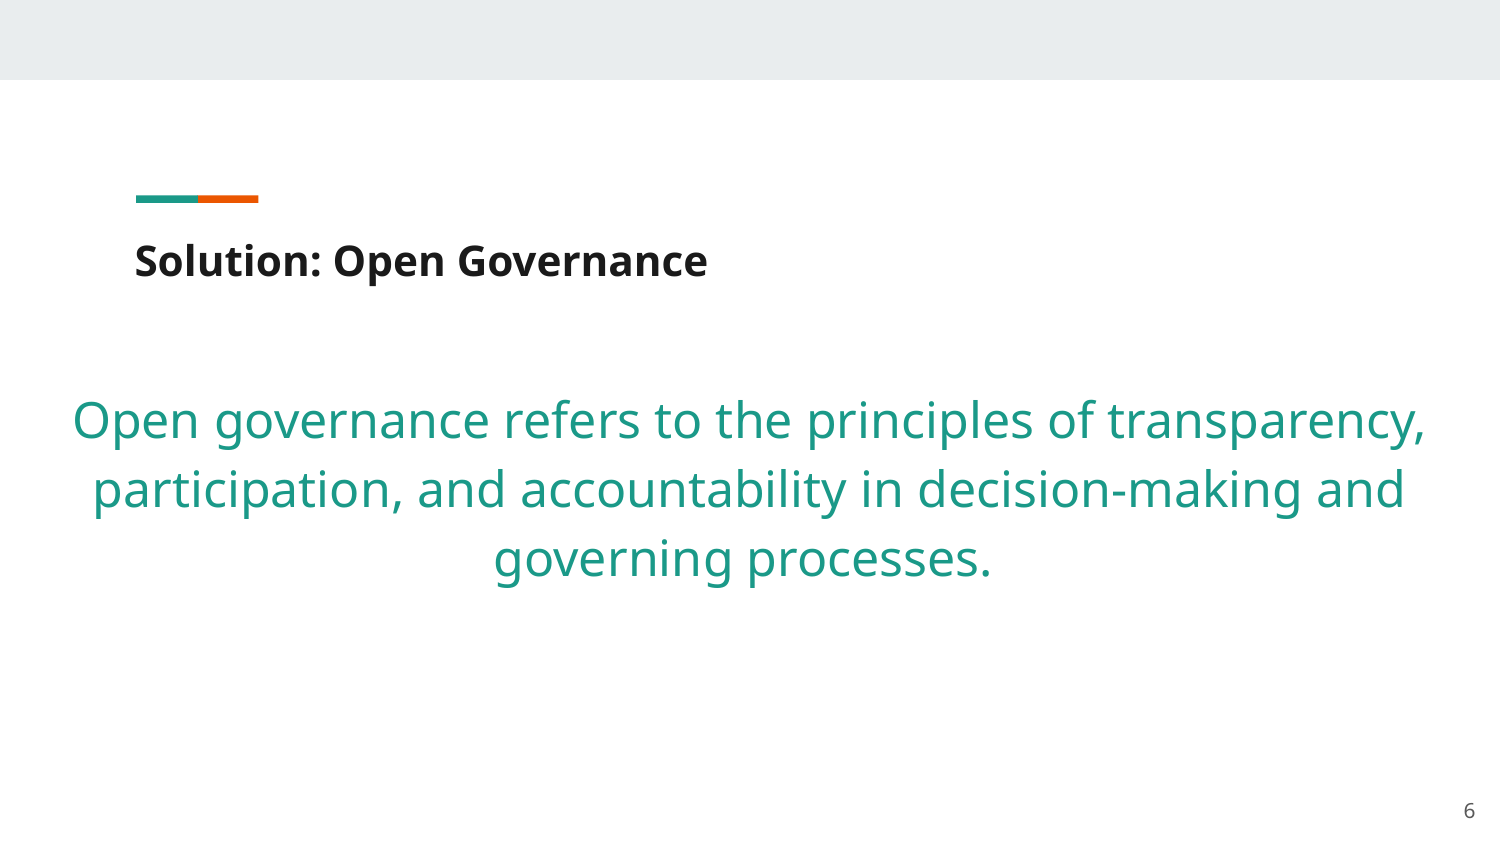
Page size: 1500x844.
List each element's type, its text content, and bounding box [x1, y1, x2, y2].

title Solution: Open Governance [119, 216, 1381, 305]
list Open governance refers to the principles of transparency, participation, and accountability in decision-making and governing processes. [51, 364, 1449, 844]
slide_number <number> [1400, 779, 1491, 844]
